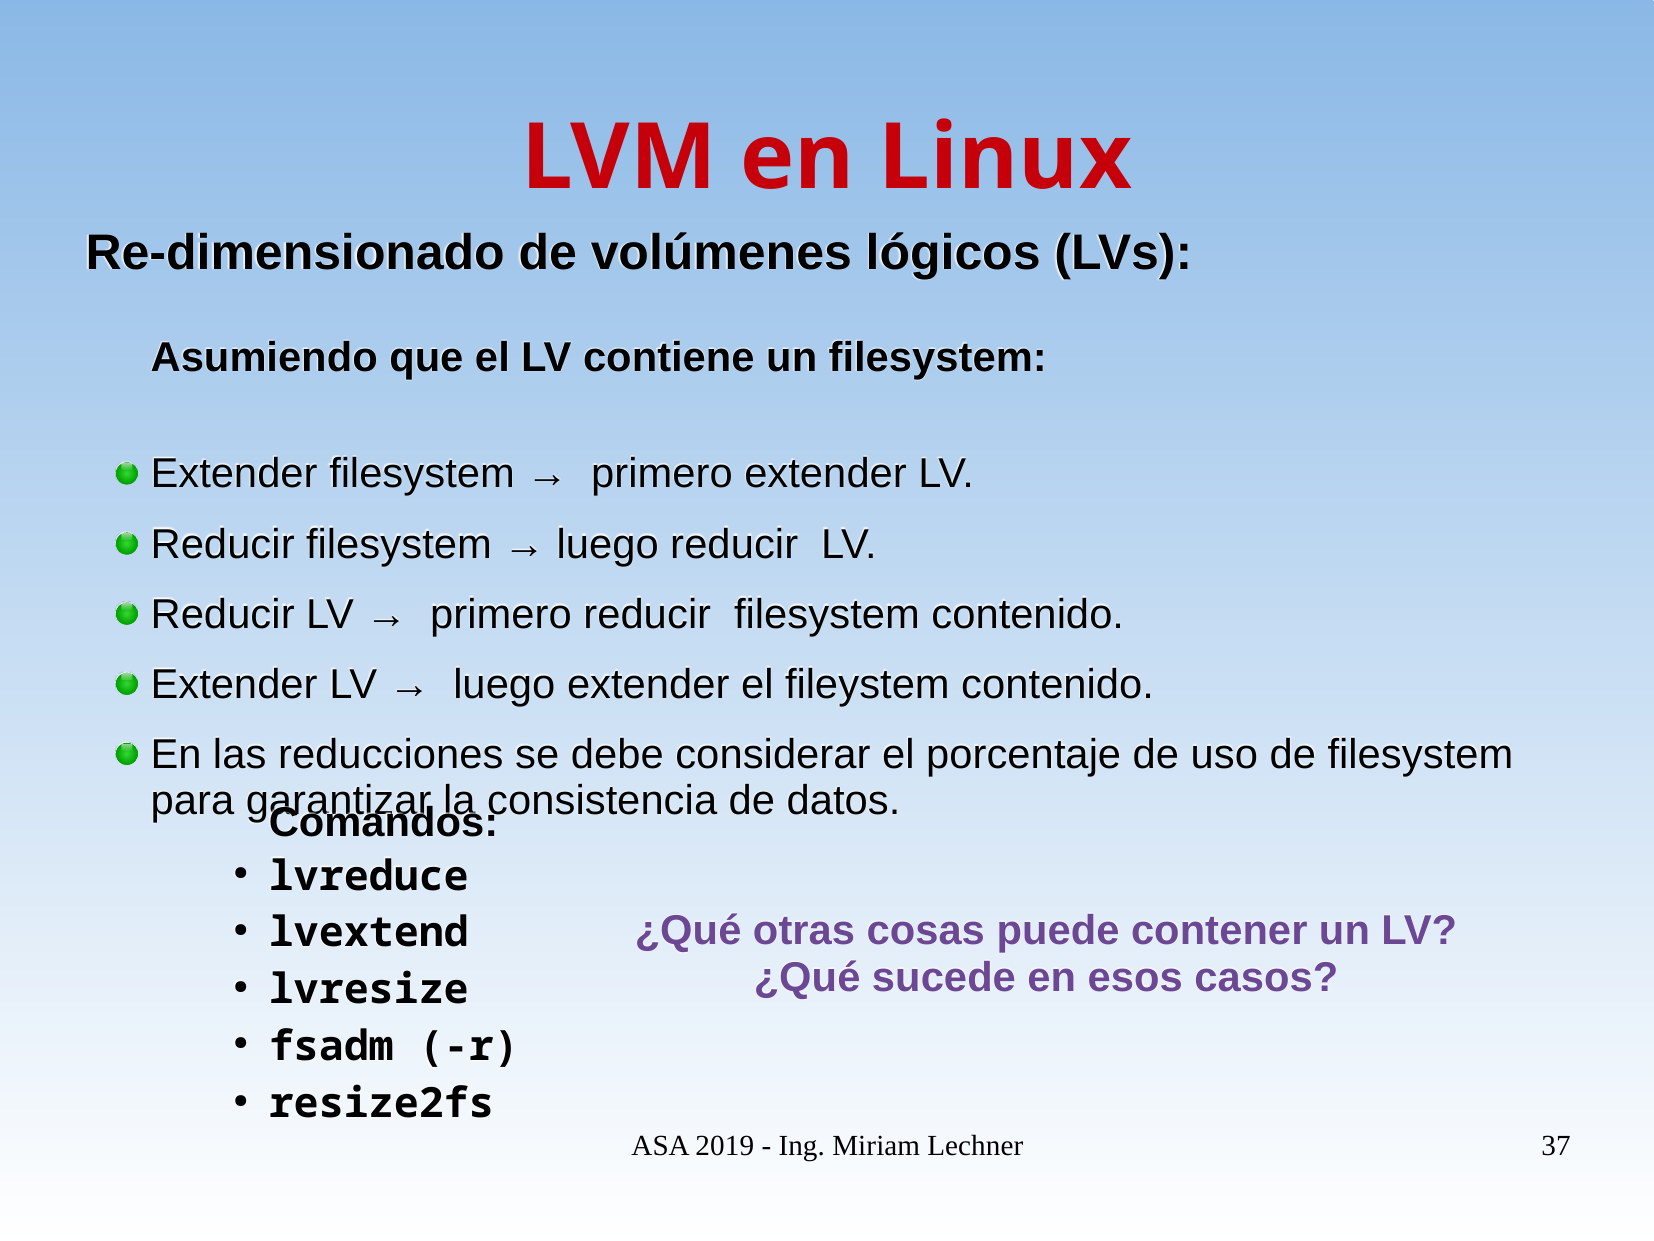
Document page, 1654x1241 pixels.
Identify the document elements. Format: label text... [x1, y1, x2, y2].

title LVM en Linux [82, 49, 1571, 257]
text_box Comandos: lvreduce lvextend lvresize fsadm (-r) resize2fs [218, 791, 567, 1241]
text_box Re-dimensionado de volúmenes lógicos (LVs): [70, 216, 1209, 390]
text_box ¿Qué otras cosas puede contener un LV? ¿Qué sucede en esos casos? [602, 899, 1490, 1008]
text_box Asumiendo que el LV contiene un filesystem: Extender filesystem → primero extender LV. Reducir filesystem → luego reducir LV. Reducir LV → primero reducir filesystem contenido. Extender LV → luego extender el fileystem contenido. En las reducciones se debe considerar el porcentaje de uso de filesystem para garantizar la consistencia de datos. [100, 326, 1654, 1008]
